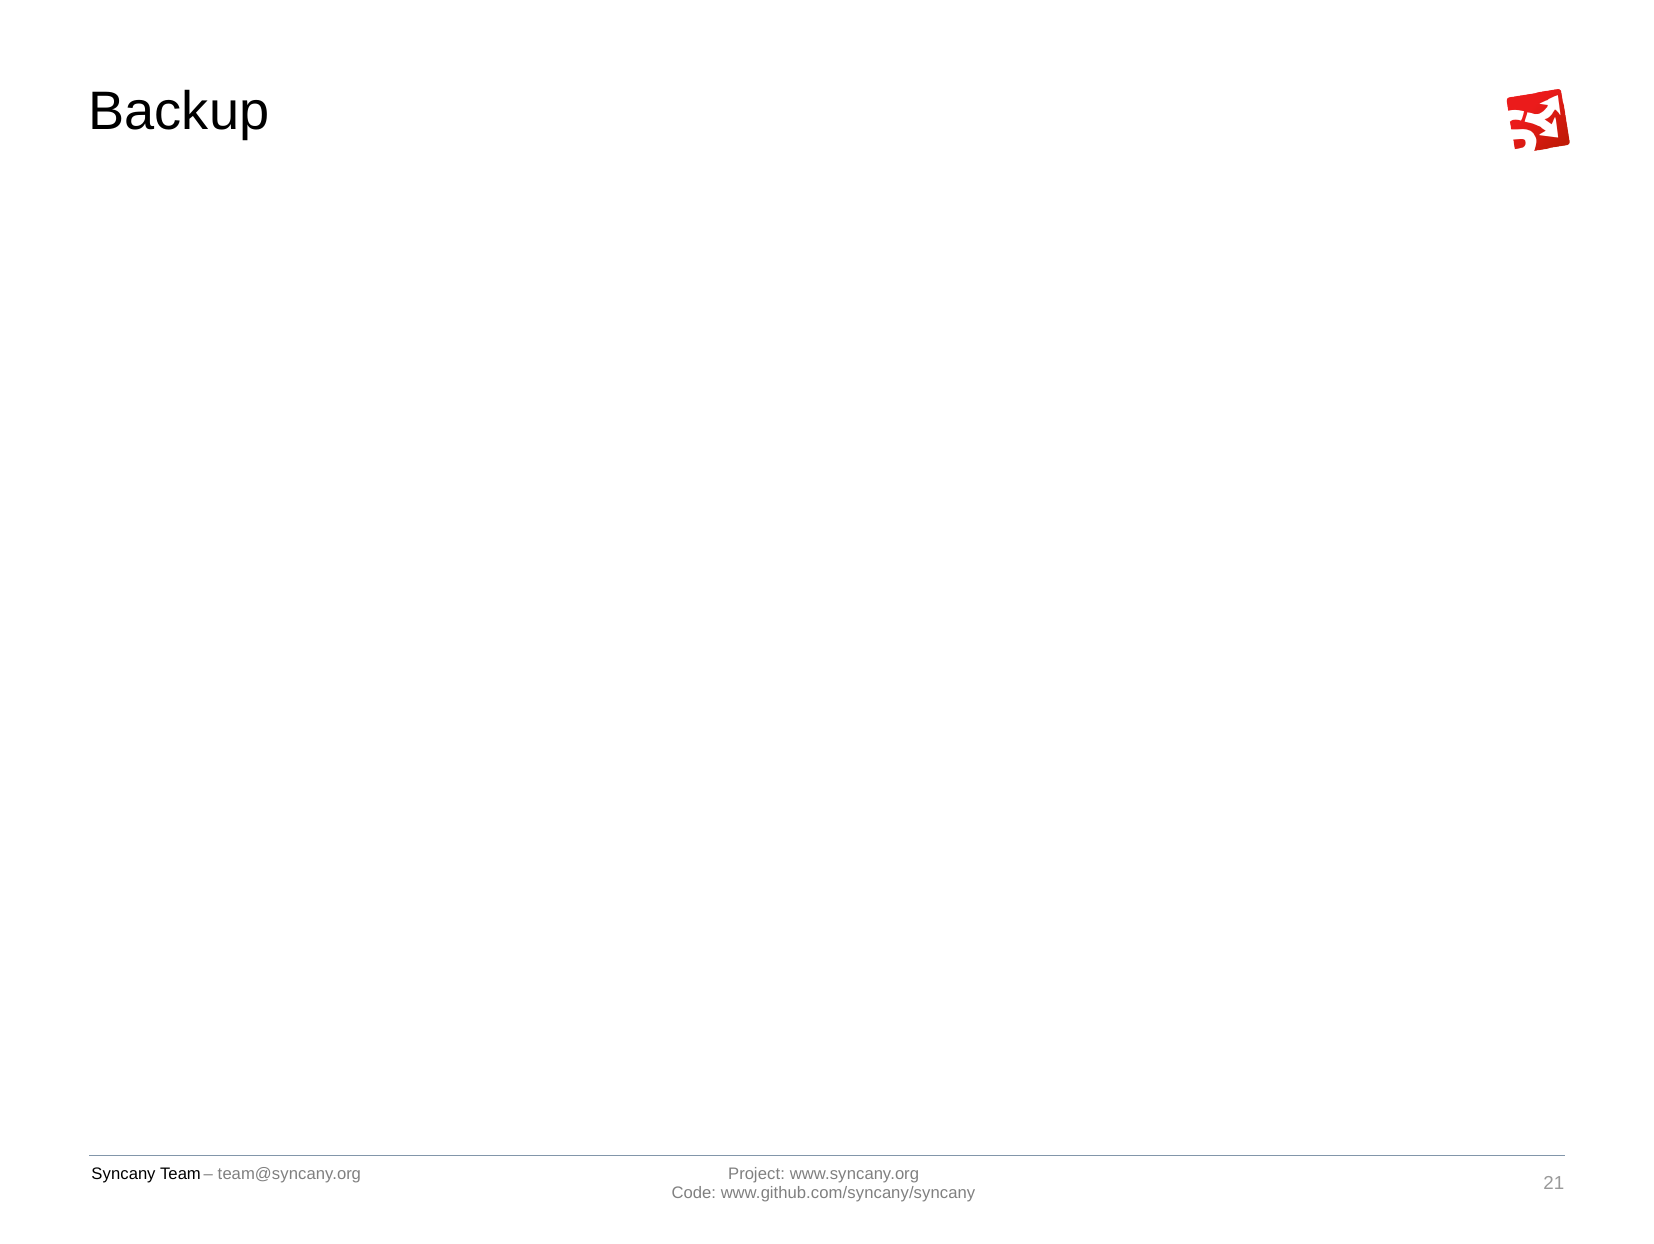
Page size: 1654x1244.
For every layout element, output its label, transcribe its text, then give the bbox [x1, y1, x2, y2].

picture [1504, 86, 1572, 155]
text_box <number> [1476, 1167, 1565, 1193]
title Backup [88, 82, 1343, 207]
